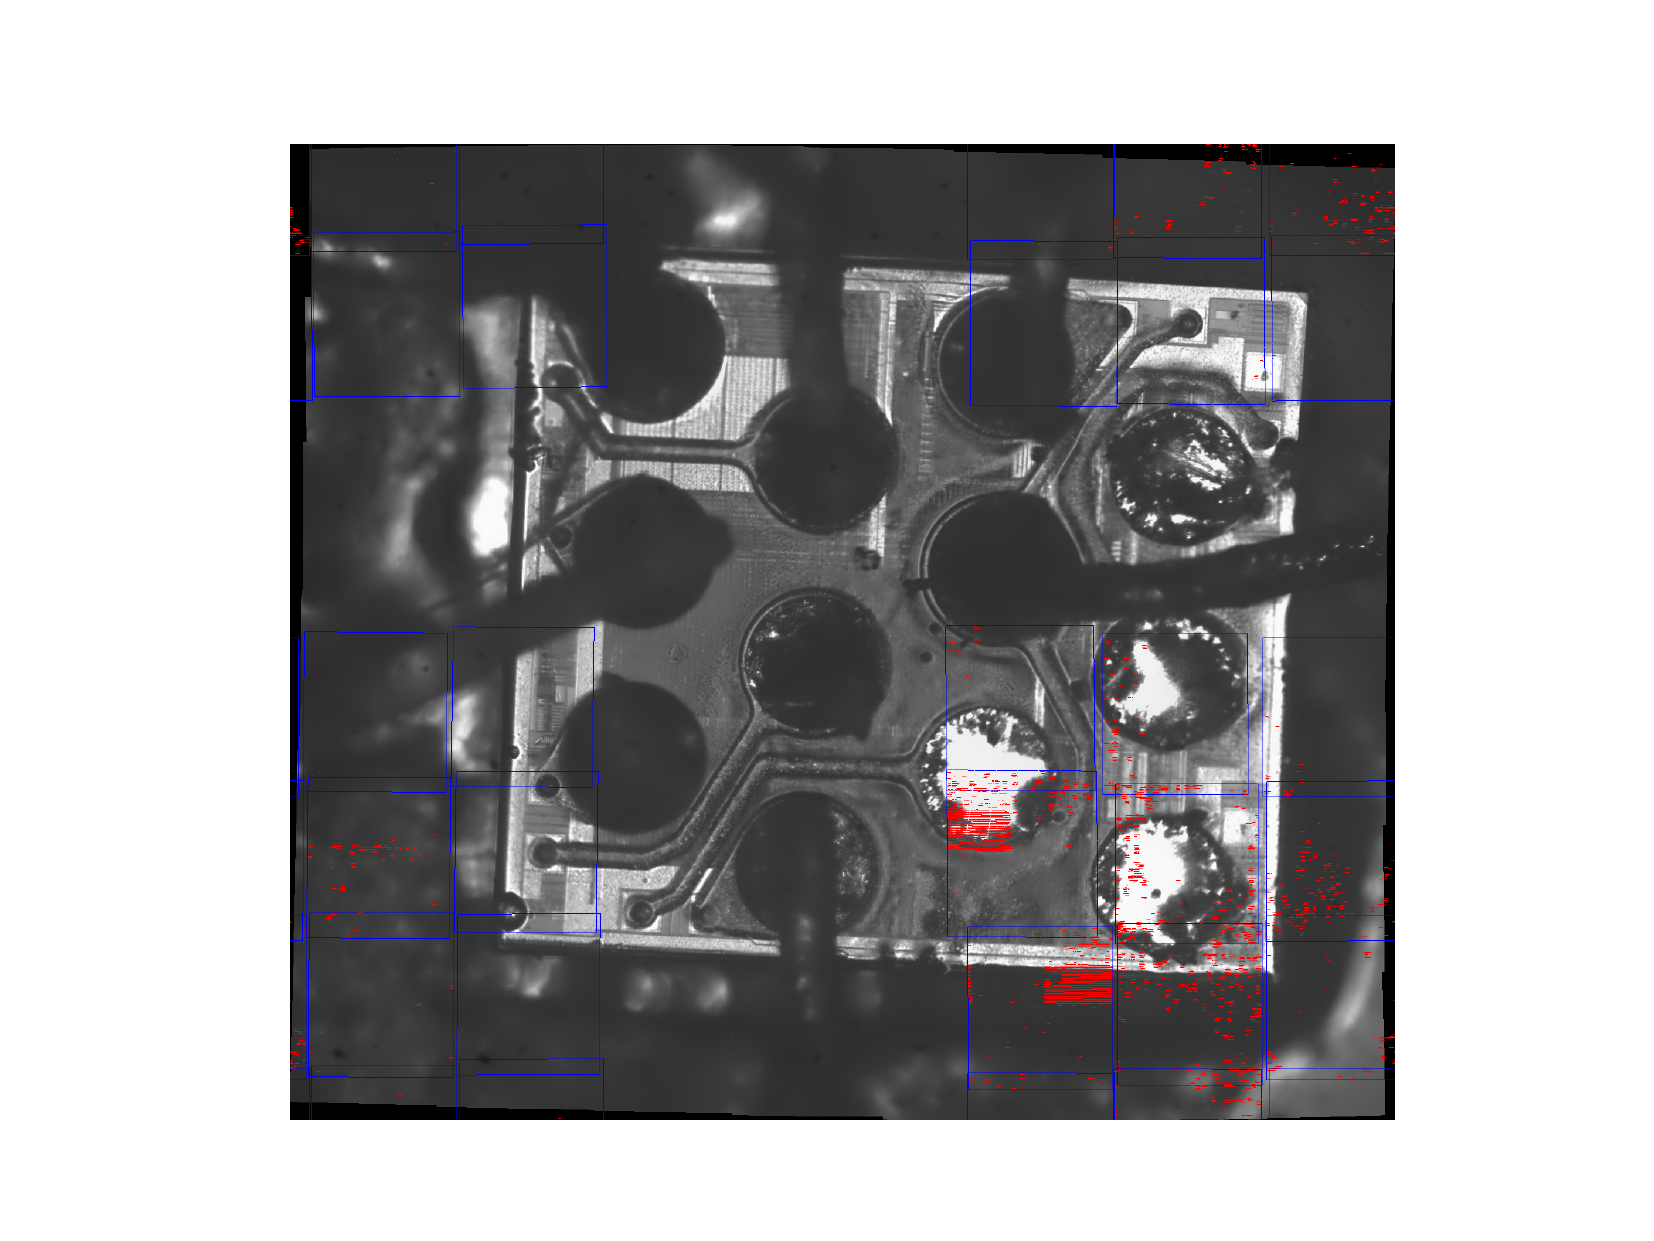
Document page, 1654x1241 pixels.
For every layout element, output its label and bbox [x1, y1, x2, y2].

picture [290, 144, 1395, 1120]
